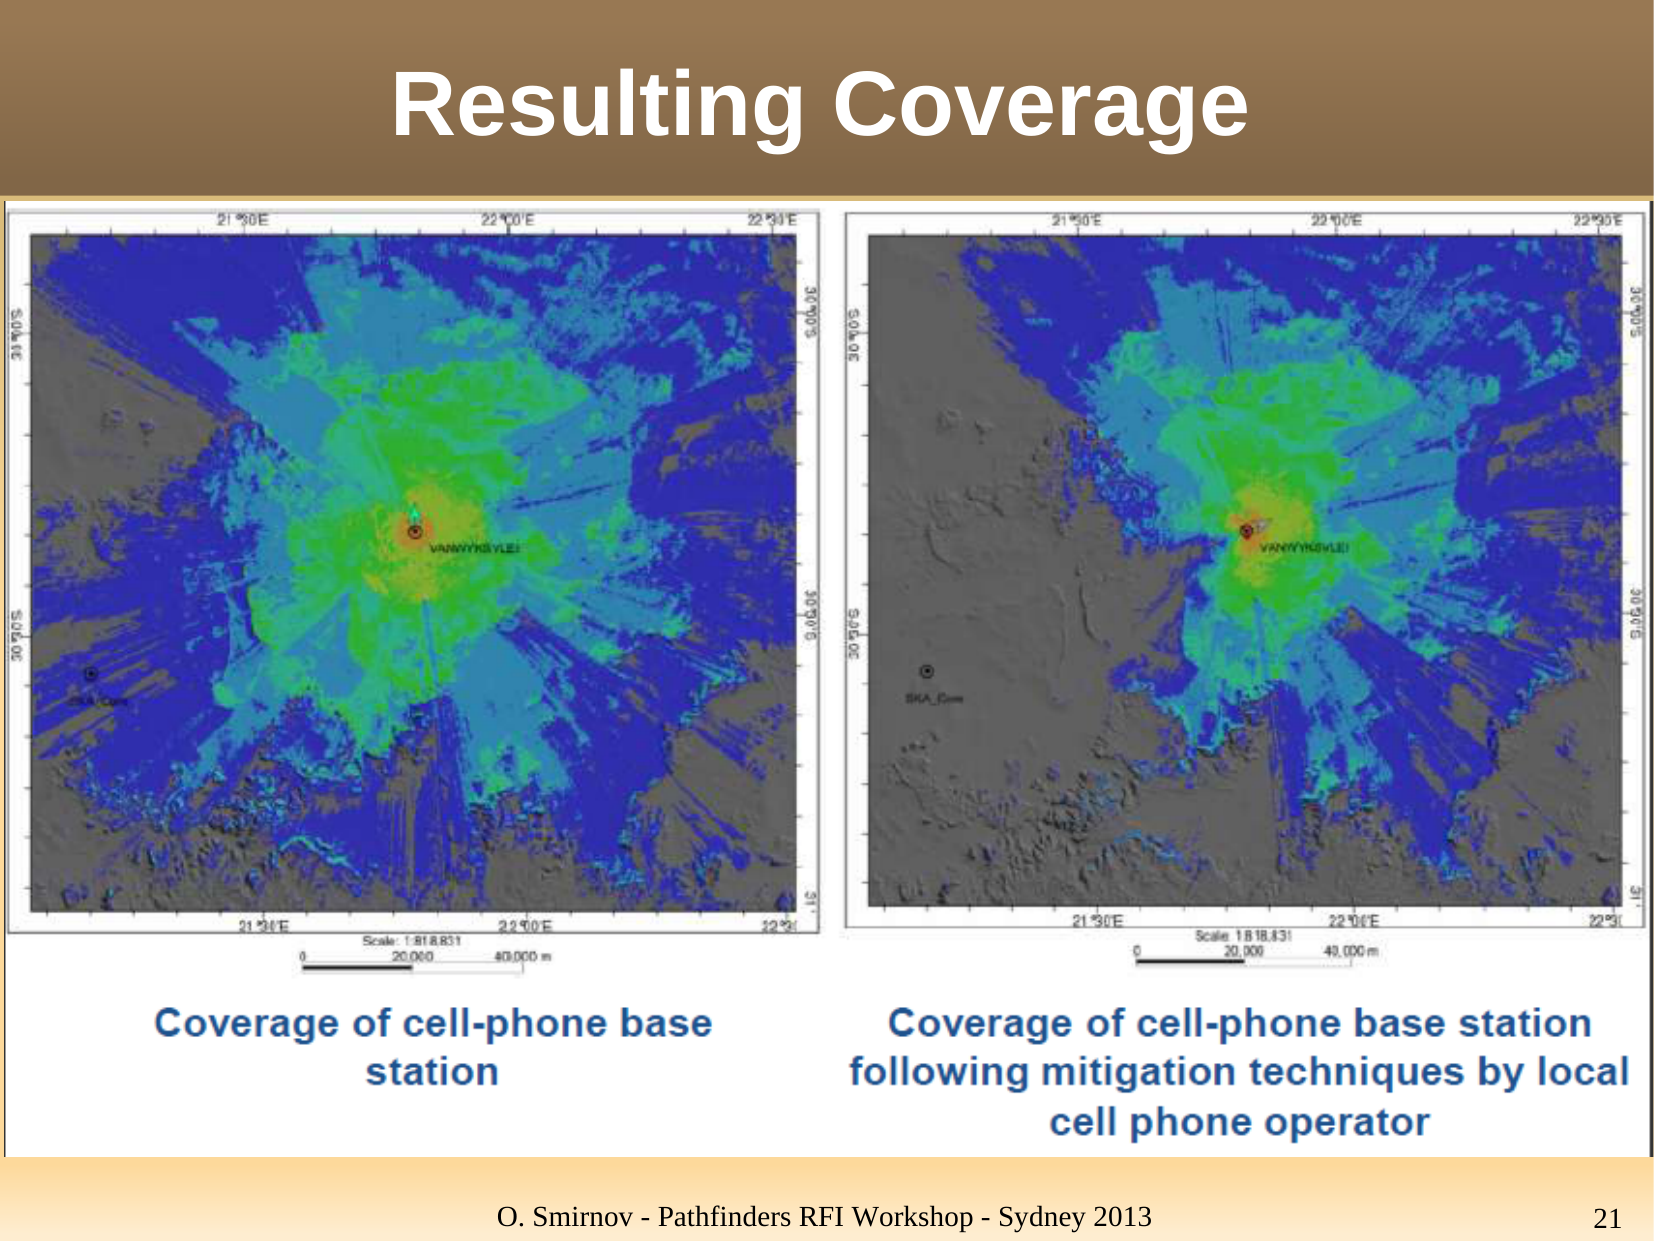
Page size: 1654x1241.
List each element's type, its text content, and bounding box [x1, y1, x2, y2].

picture [0, 0, 1654, 1241]
title Resulting Coverage [76, 0, 1565, 201]
